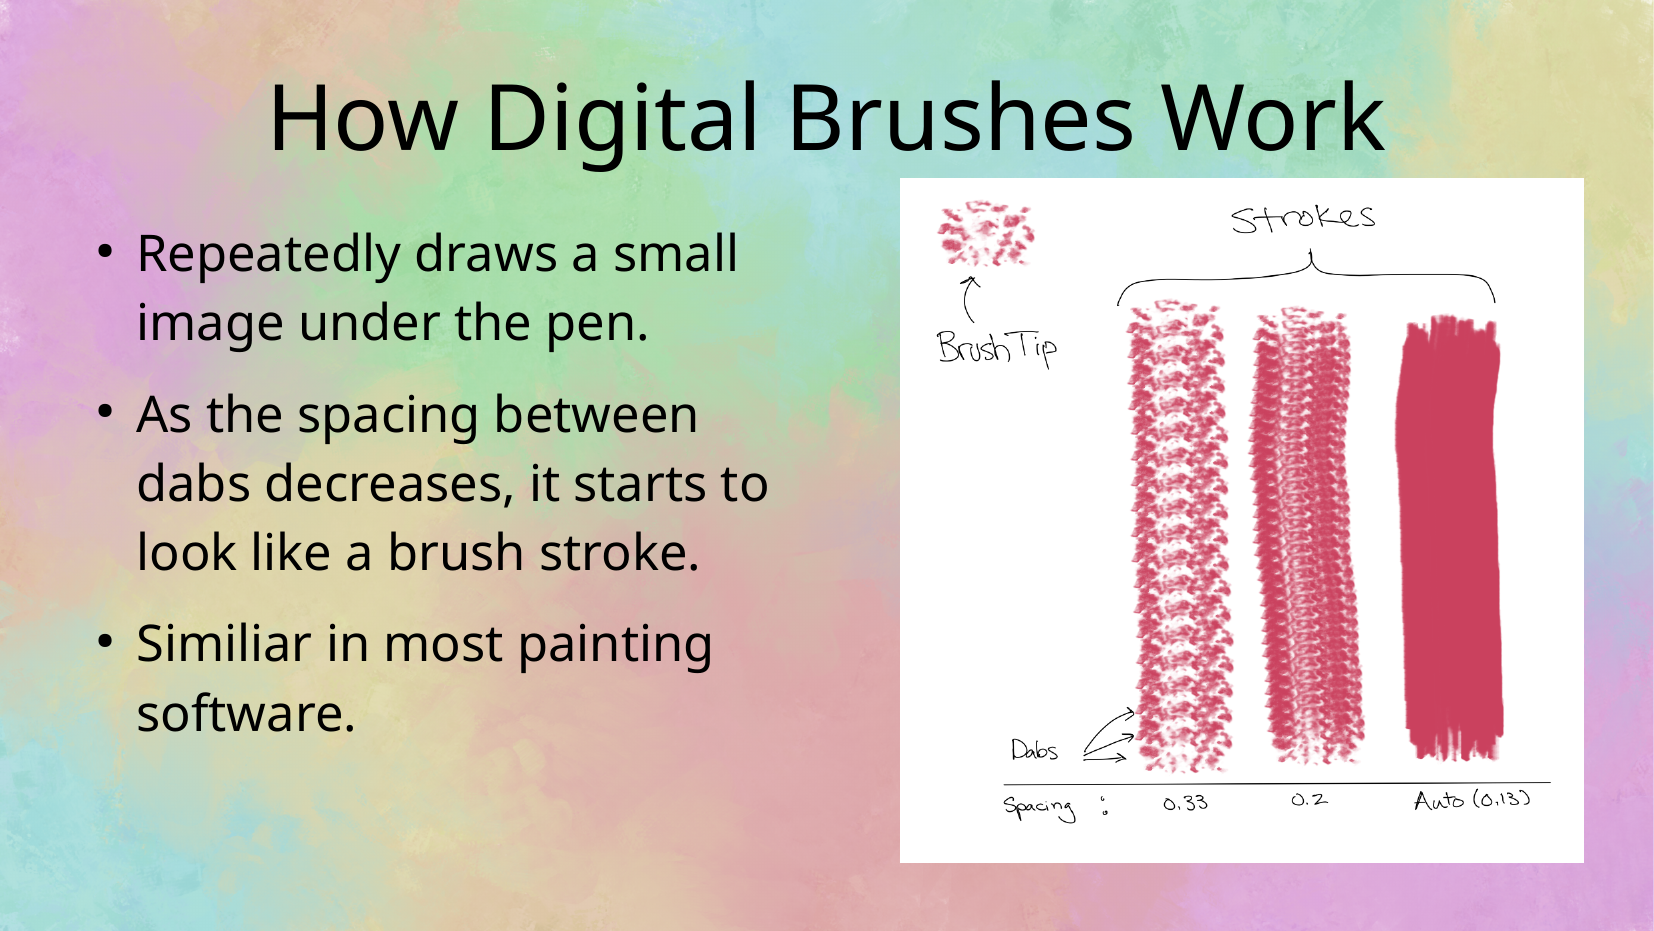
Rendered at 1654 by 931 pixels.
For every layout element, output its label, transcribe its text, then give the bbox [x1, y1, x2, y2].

list Repeatedly draws a small image under the pen. As the spacing between dabs decreases, it starts to look like a brush stroke. Similiar in most painting software. [82, 217, 809, 758]
picture [0, 0, 1654, 931]
title How Digital Brushes Work [82, 31, 1571, 199]
